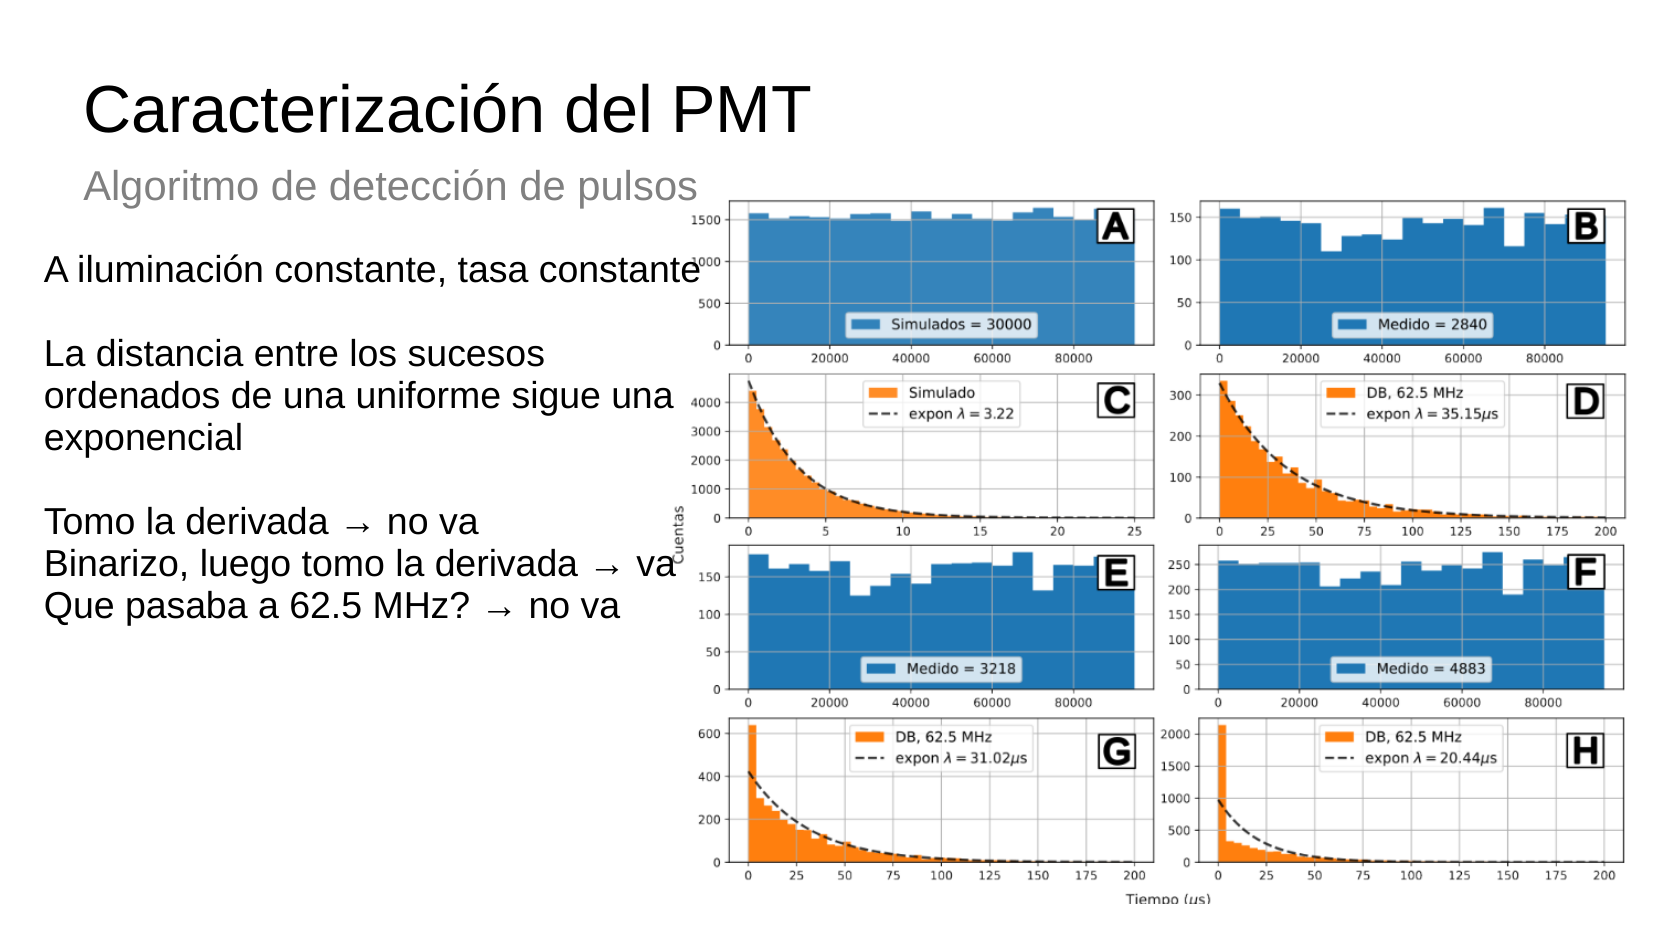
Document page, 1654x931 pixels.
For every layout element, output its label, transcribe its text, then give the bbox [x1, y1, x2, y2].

title Caracterización del PMT [83, 31, 1572, 108]
picture [656, 168, 1654, 931]
text_box A iluminación constante, tasa constante La distancia entre los sucesos ordenados de una uniforme sigue una exponencial Tomo la derivada → no va Binarizo, luego tomo la derivada → va Que pasaba a 62.5 MHz? → no va [29, 241, 729, 634]
title Algoritmo de detección de pulsos [83, 108, 1572, 264]
